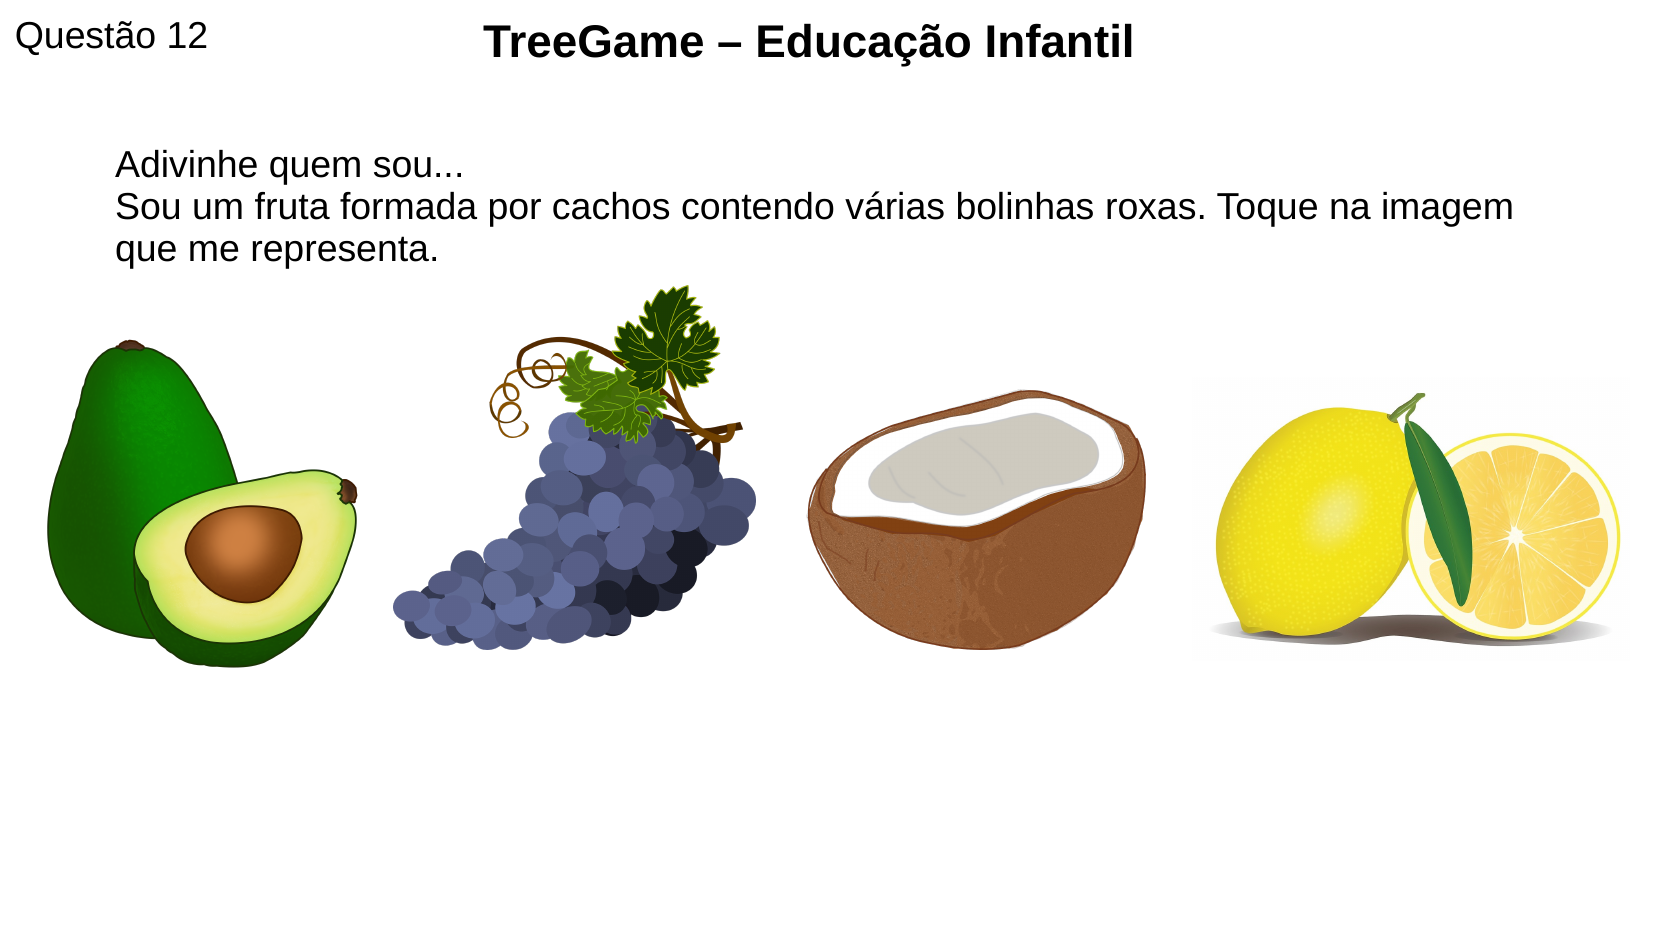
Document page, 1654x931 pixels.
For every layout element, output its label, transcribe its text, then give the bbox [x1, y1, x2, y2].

picture [393, 285, 756, 650]
title TreeGame – Educação Infantil [248, 11, 1371, 71]
text_box Adivinhe quem sou... Sou um fruta formada por cachos contendo várias bolinhas roxas. Toque na imagem que me representa. [100, 135, 1589, 277]
text_box Questão 12 [0, 7, 237, 107]
picture [11, 318, 378, 686]
picture [806, 389, 1146, 650]
picture [1192, 377, 1630, 661]
